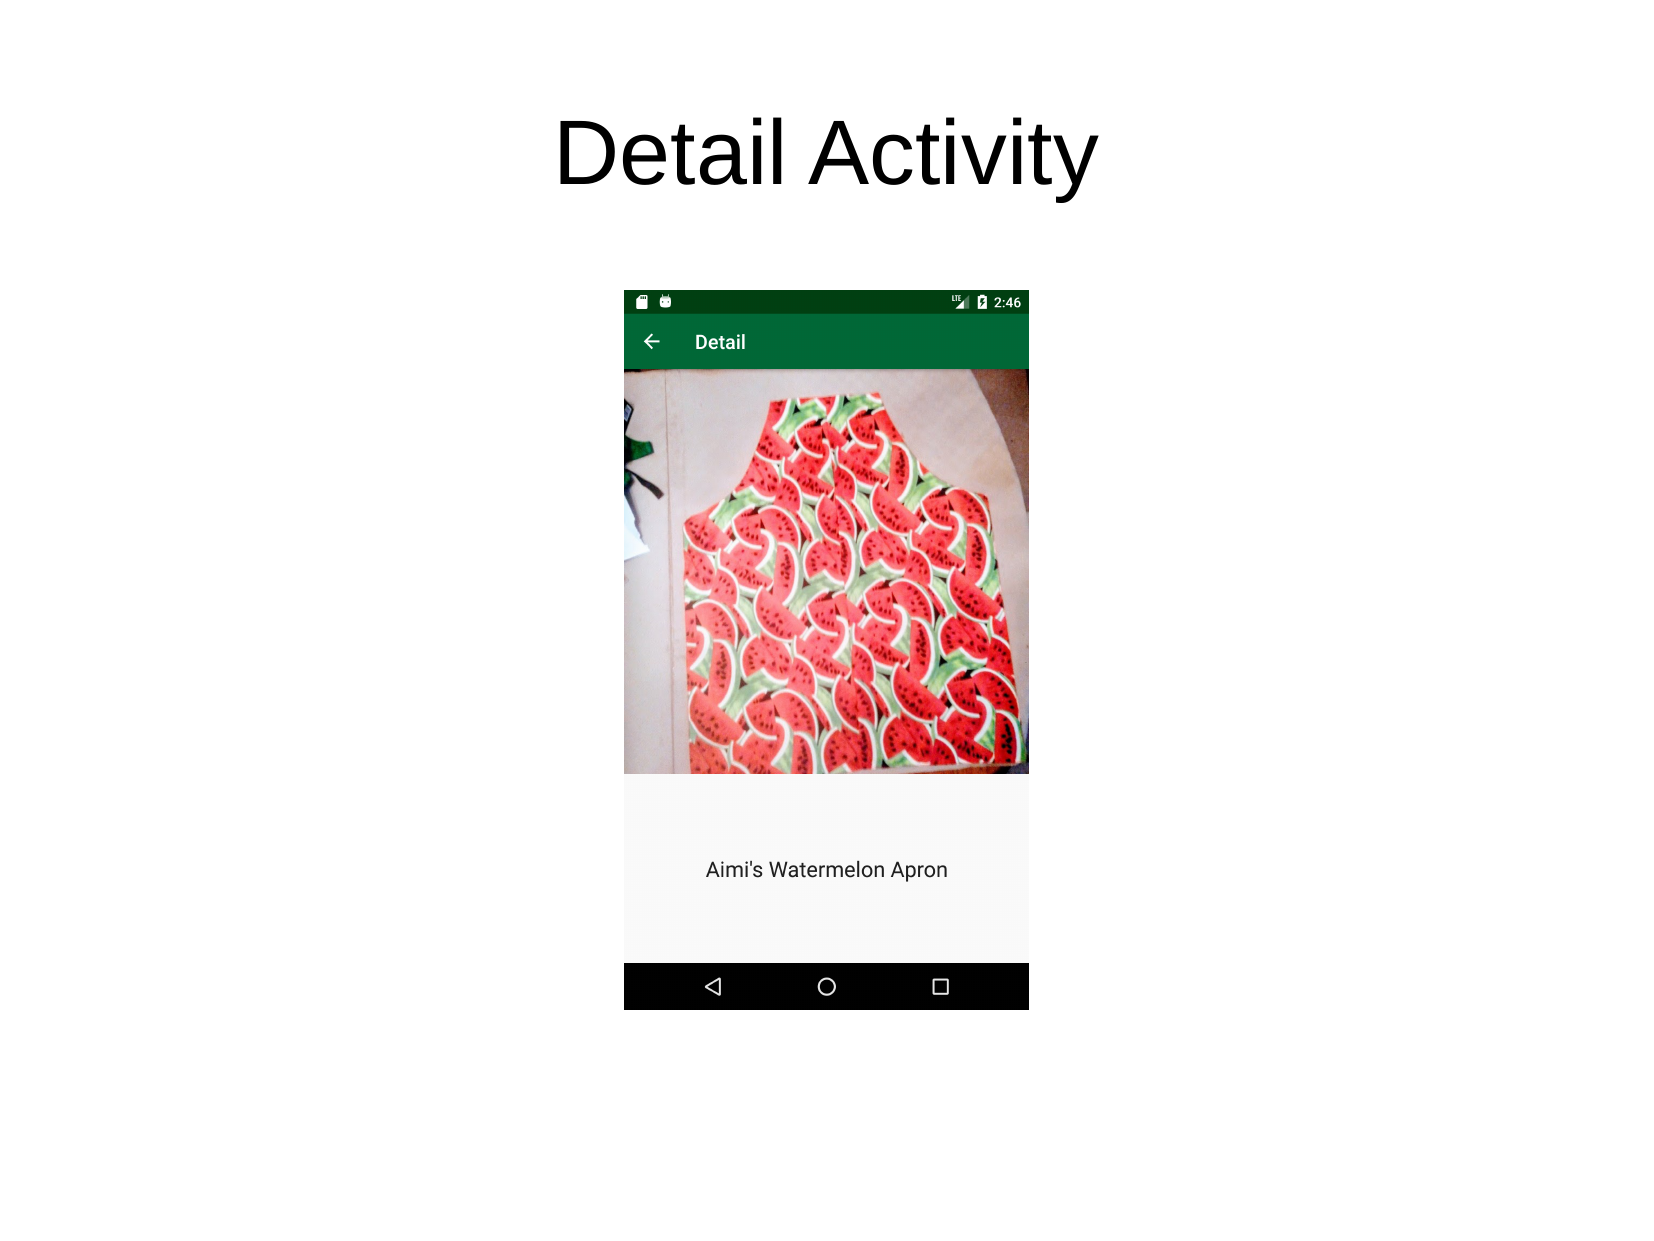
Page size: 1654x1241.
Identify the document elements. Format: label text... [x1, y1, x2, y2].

picture [624, 290, 1029, 1010]
title Detail Activity [82, 49, 1571, 257]
